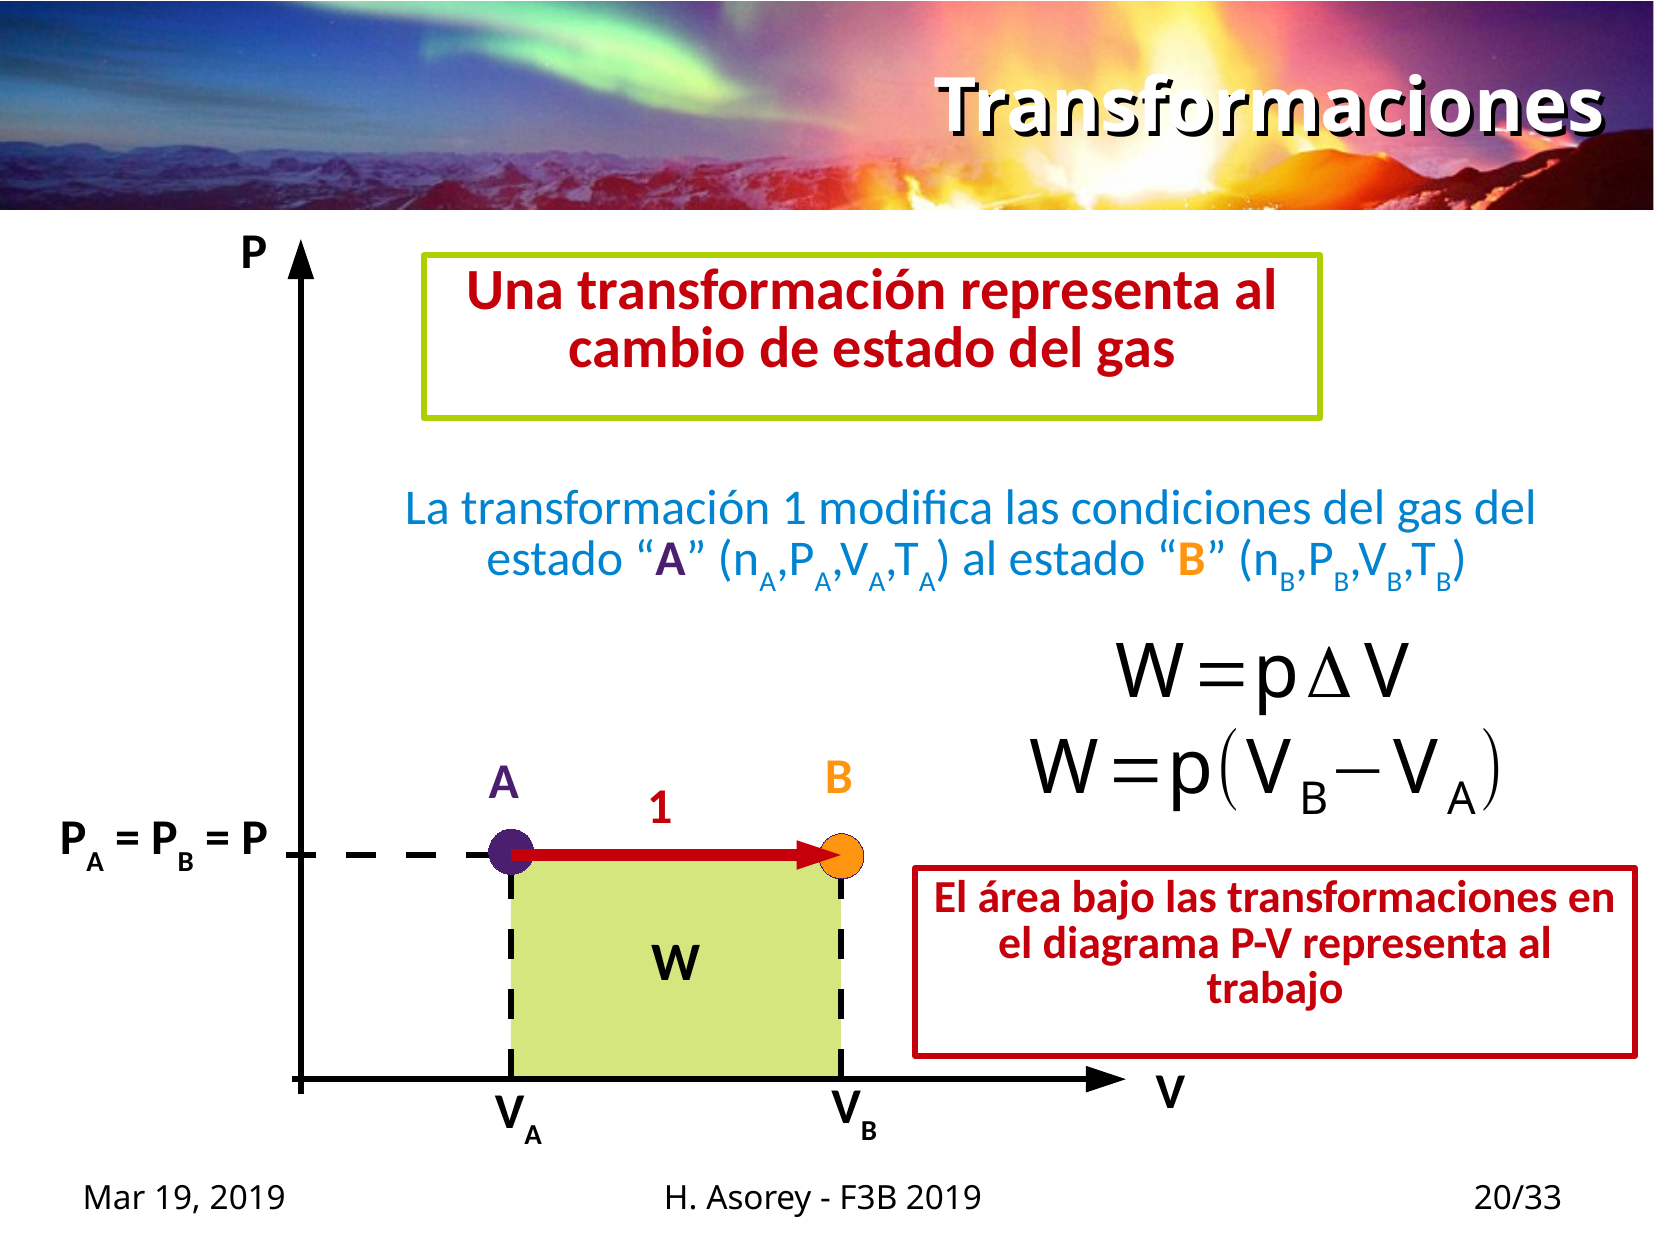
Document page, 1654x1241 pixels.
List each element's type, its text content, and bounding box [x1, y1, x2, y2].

text_box A [473, 753, 534, 830]
text_box [820, 833, 864, 879]
text_box VB [816, 1079, 892, 1166]
title Transformaciones [45, 15, 1606, 191]
text_box B [810, 749, 868, 826]
picture [0, 1, 1654, 210]
text_box VA [480, 1083, 557, 1171]
text_box P [225, 224, 282, 301]
text_box Una transformación representa al cambio de estado del gas [424, 255, 1321, 419]
text_box [488, 829, 534, 875]
text_box PA = PB = P [45, 810, 283, 897]
text_box El área bajo las transformaciones en el diagrama P-V representa al trabajo [915, 867, 1636, 1056]
text_box 1 [632, 779, 688, 856]
chart [1020, 624, 1512, 827]
text_box La transformación 1 modifica las condiciones del gas del estado “A” (nA,PA,VA,TA) al estado “B” (nB,PB,VB,TB) [390, 480, 1569, 628]
text_box V [1140, 1064, 1201, 1141]
text_box W [510, 861, 841, 1076]
